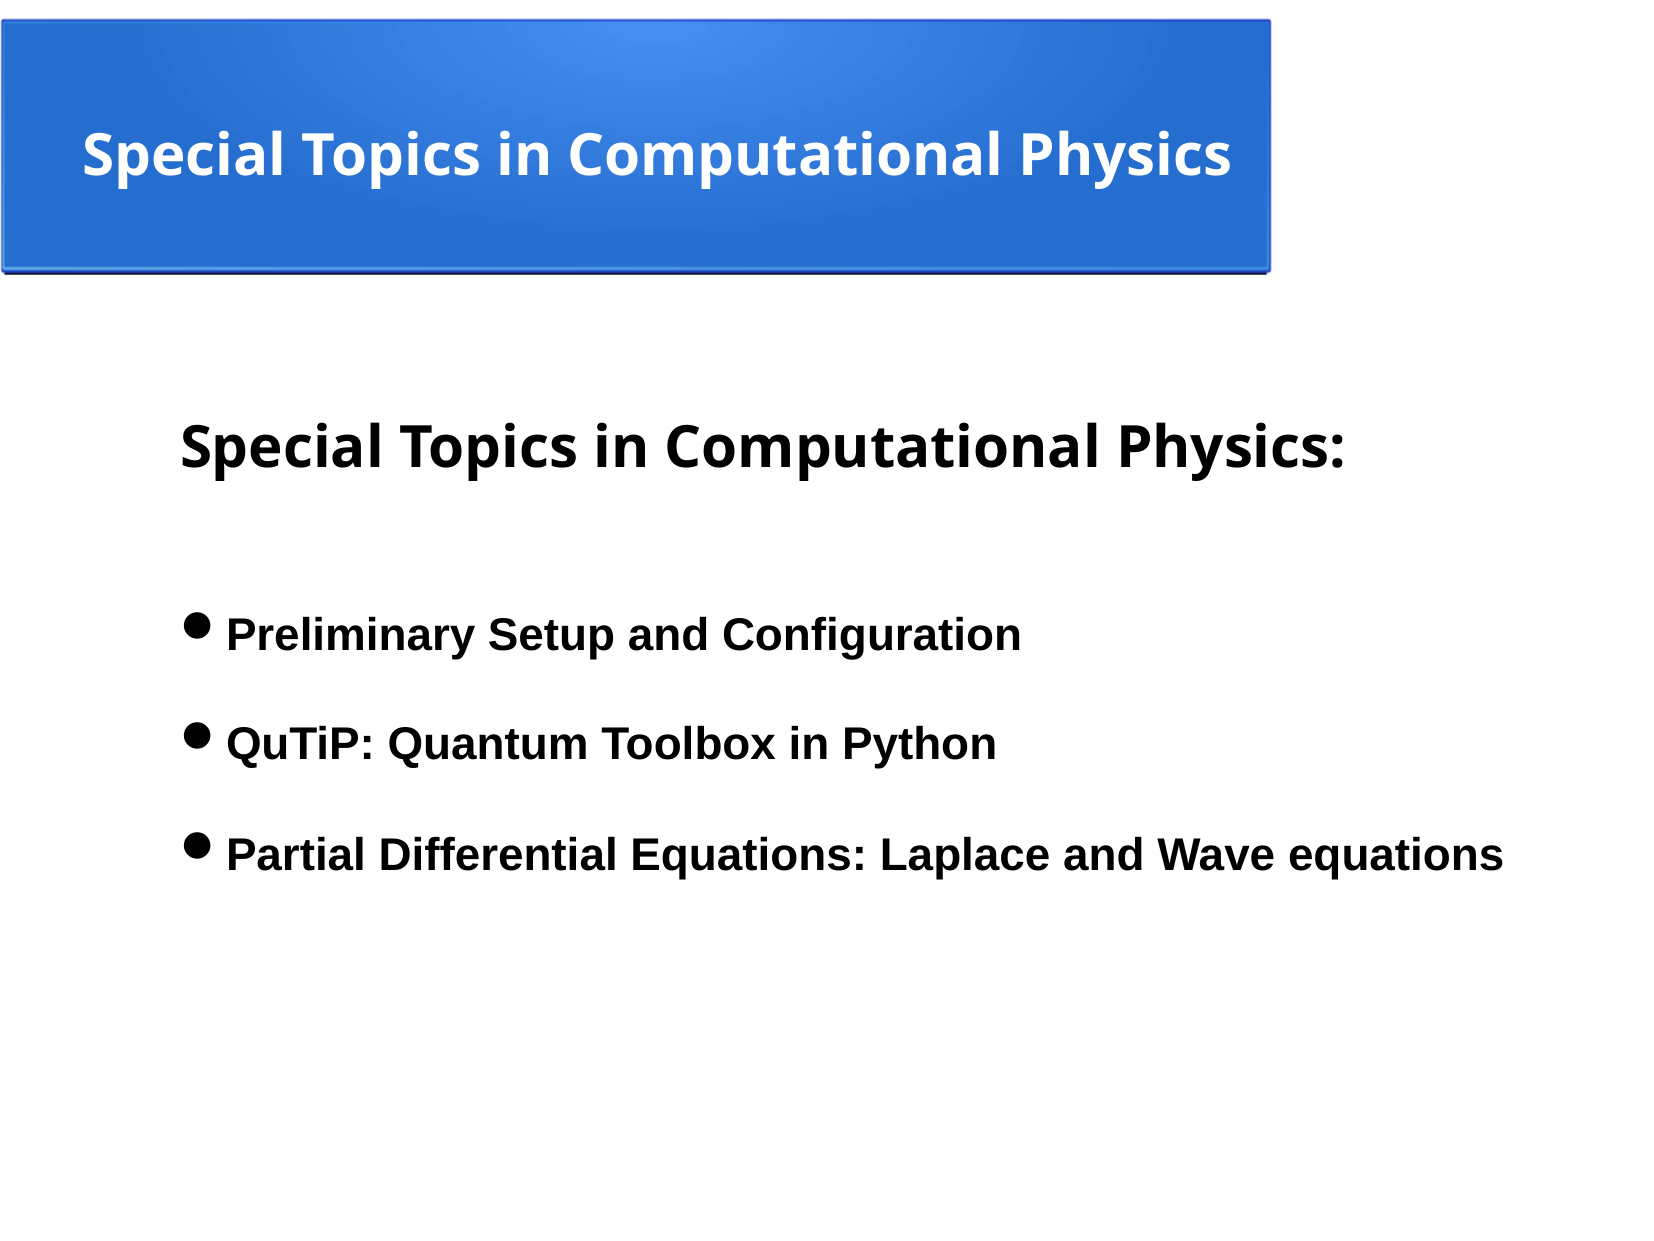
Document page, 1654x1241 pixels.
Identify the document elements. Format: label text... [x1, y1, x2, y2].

text_box Special Topics in Computational Physics: Preliminary Setup and Configuration QuTiP: Quantum Toolbox in Python Partial Differential Equations: Laplace and Wave equations [165, 401, 1364, 836]
text_box Special Topics in Computational Physics [82, 49, 1570, 256]
picture [0, 17, 1275, 281]
